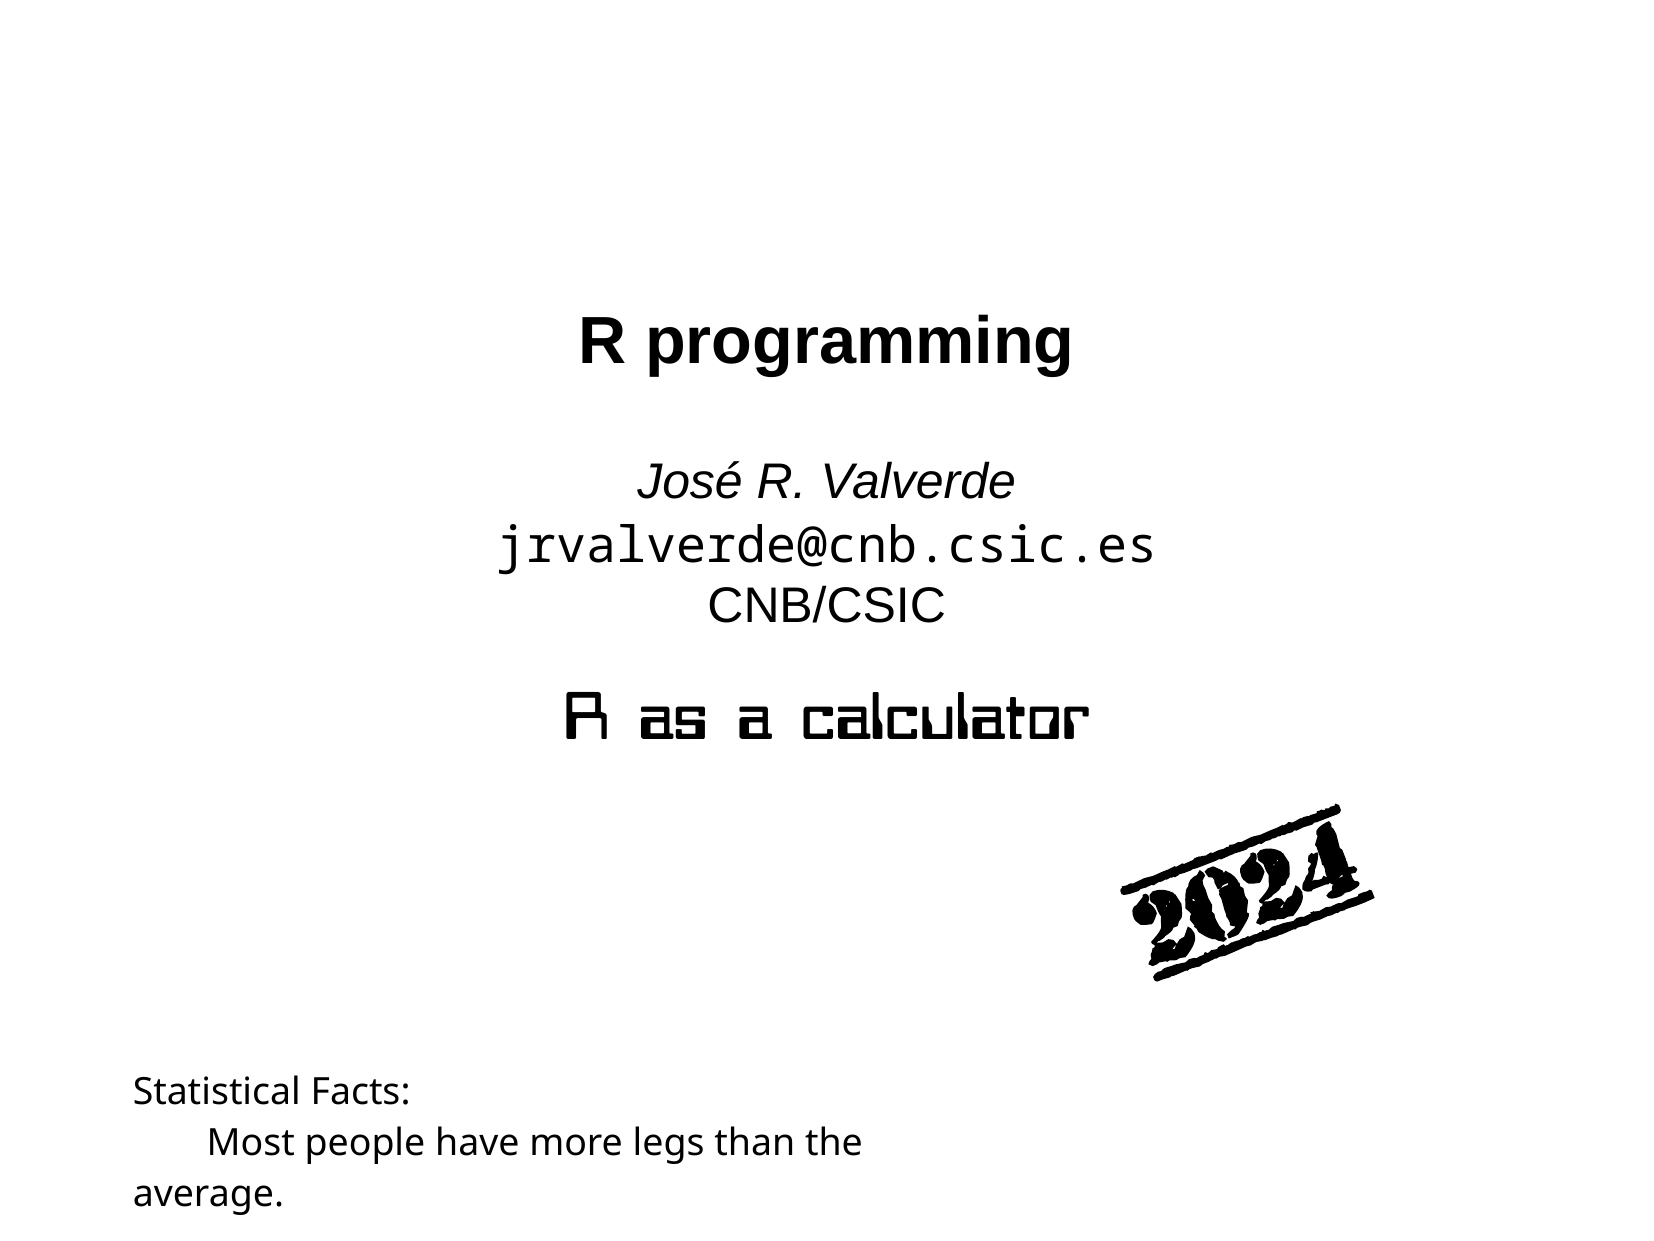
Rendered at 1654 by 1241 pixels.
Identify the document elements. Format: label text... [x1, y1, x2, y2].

subtitle R programming José R. Valverde jrvalverde@cnb.csic.es CNB/CSIC R as a calculator [82, 49, 1571, 1010]
text_box 2024 [1105, 775, 1434, 994]
text_box Statistical Facts: Most people have more legs than the average. [118, 1057, 945, 1232]
